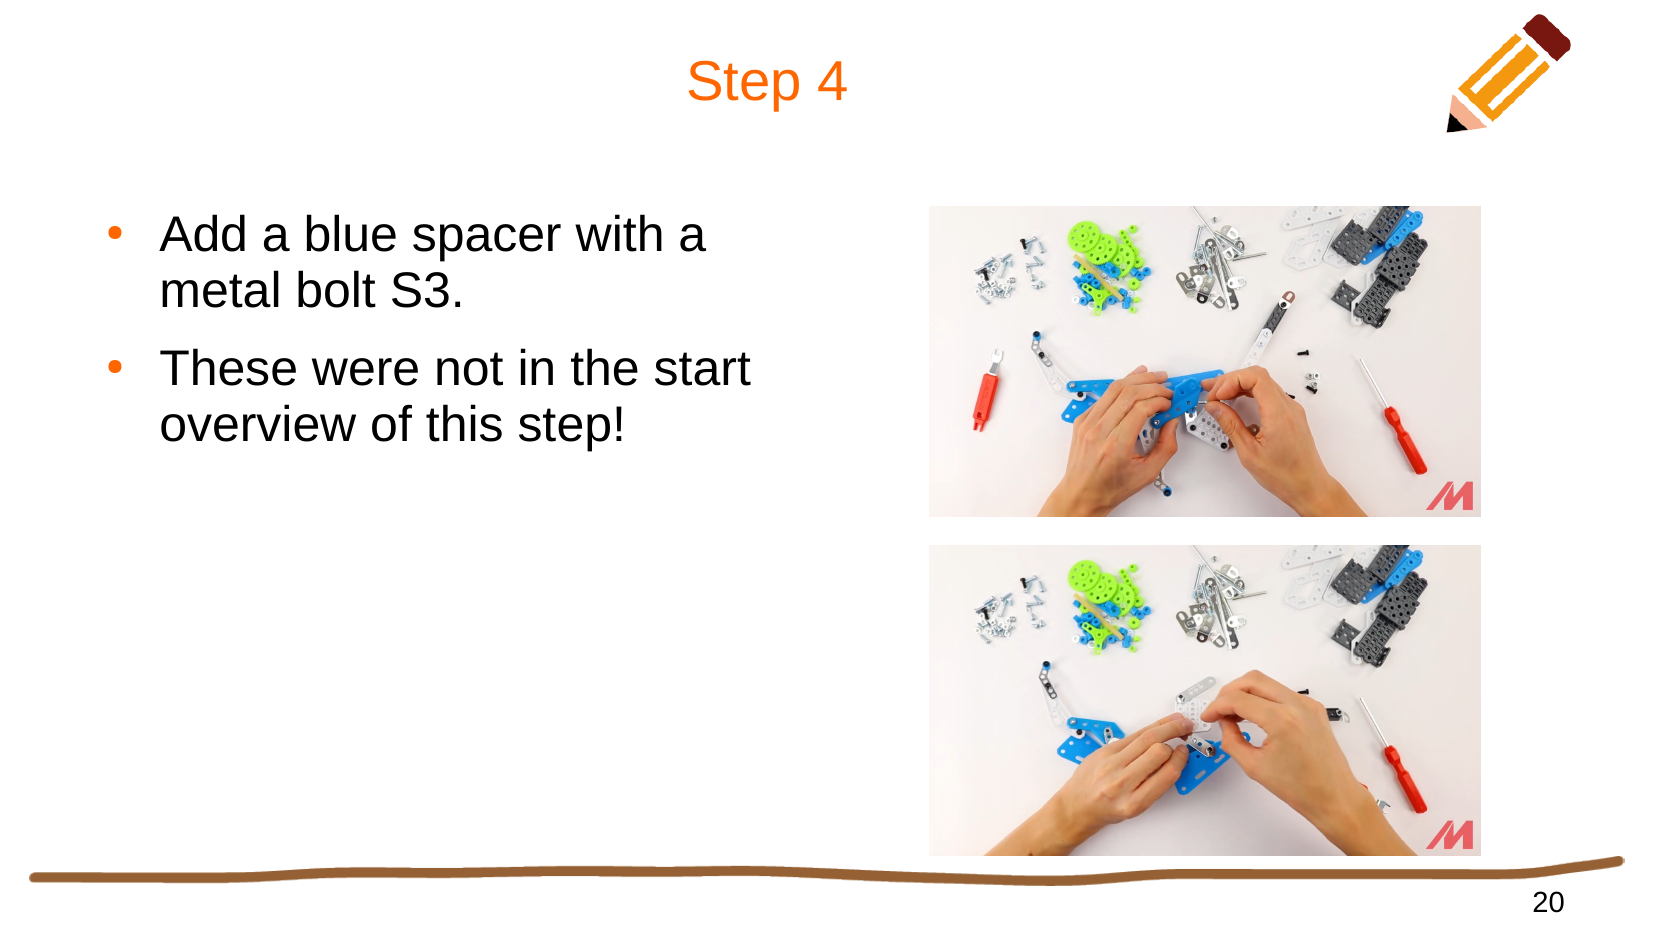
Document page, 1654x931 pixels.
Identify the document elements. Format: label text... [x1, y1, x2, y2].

picture [929, 206, 1481, 517]
list Add a blue spacer with a metal bolt S3. These were not in the start overview of this step! [88, 206, 809, 857]
title Step 4 [88, 29, 1447, 133]
picture [1446, 14, 1571, 133]
picture [29, 545, 1625, 886]
